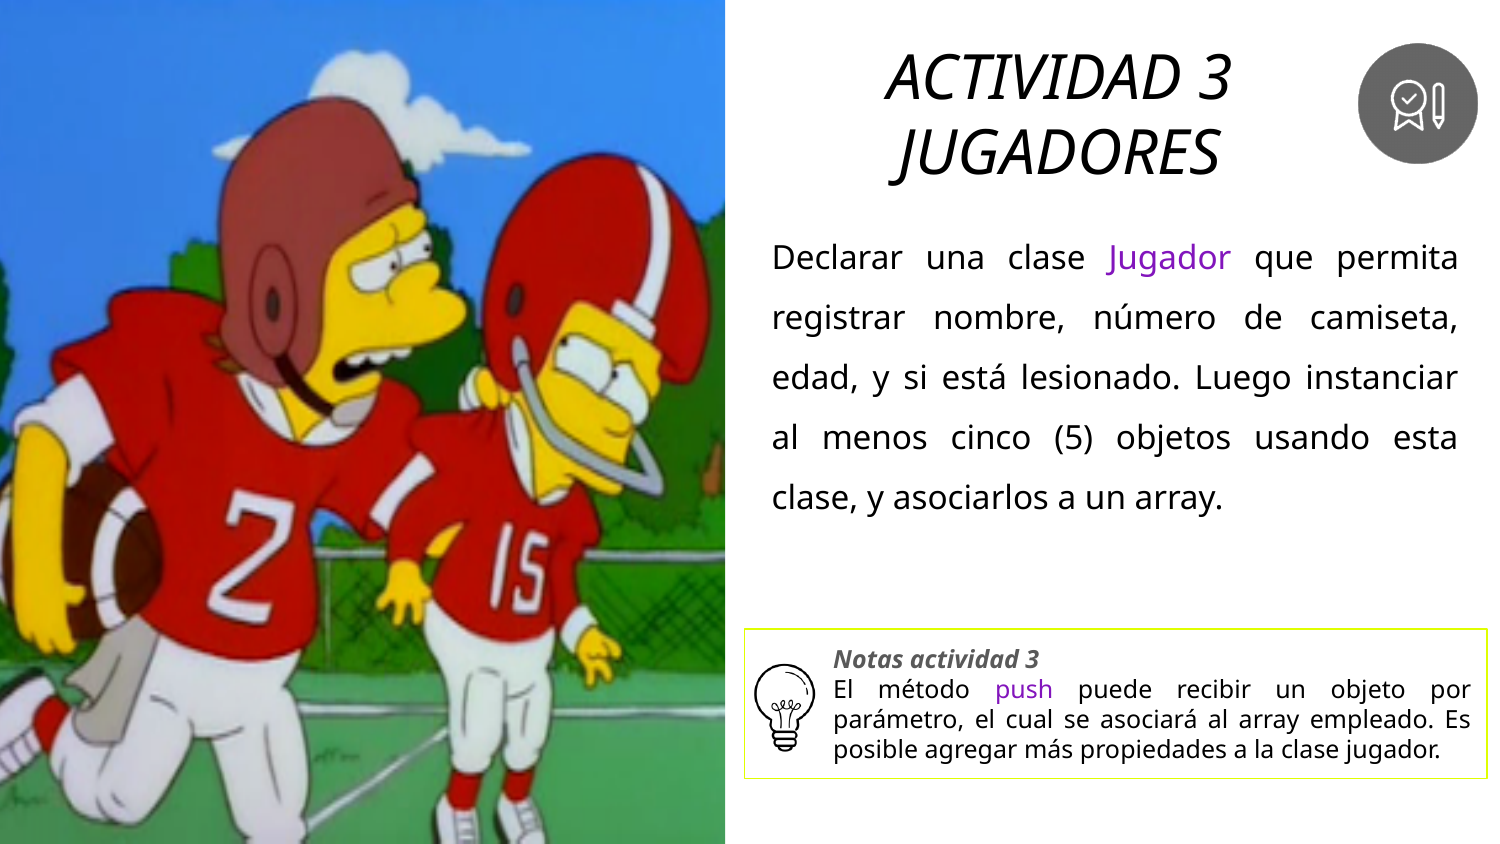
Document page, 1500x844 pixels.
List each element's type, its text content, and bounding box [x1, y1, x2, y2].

picture [1358, 43, 1478, 164]
picture [750, 660, 817, 752]
text_box Declarar una clase Jugador que permita registrar nombre, número de camiseta, edad, y si está lesionado. Luego instanciar al menos cinco (5) objetos usando esta clase, y asociarlos a un array. [756, 201, 1475, 628]
text_box Notas actividad 3 El método push puede recibir un objeto por parámetro, el cual se asociará al array empleado. Es posible agregar más propiedades a la clase jugador. [744, 628, 1487, 779]
text_box ACTIVIDAD 3 JUGADORES [749, 22, 1371, 185]
picture [0, 0, 726, 844]
